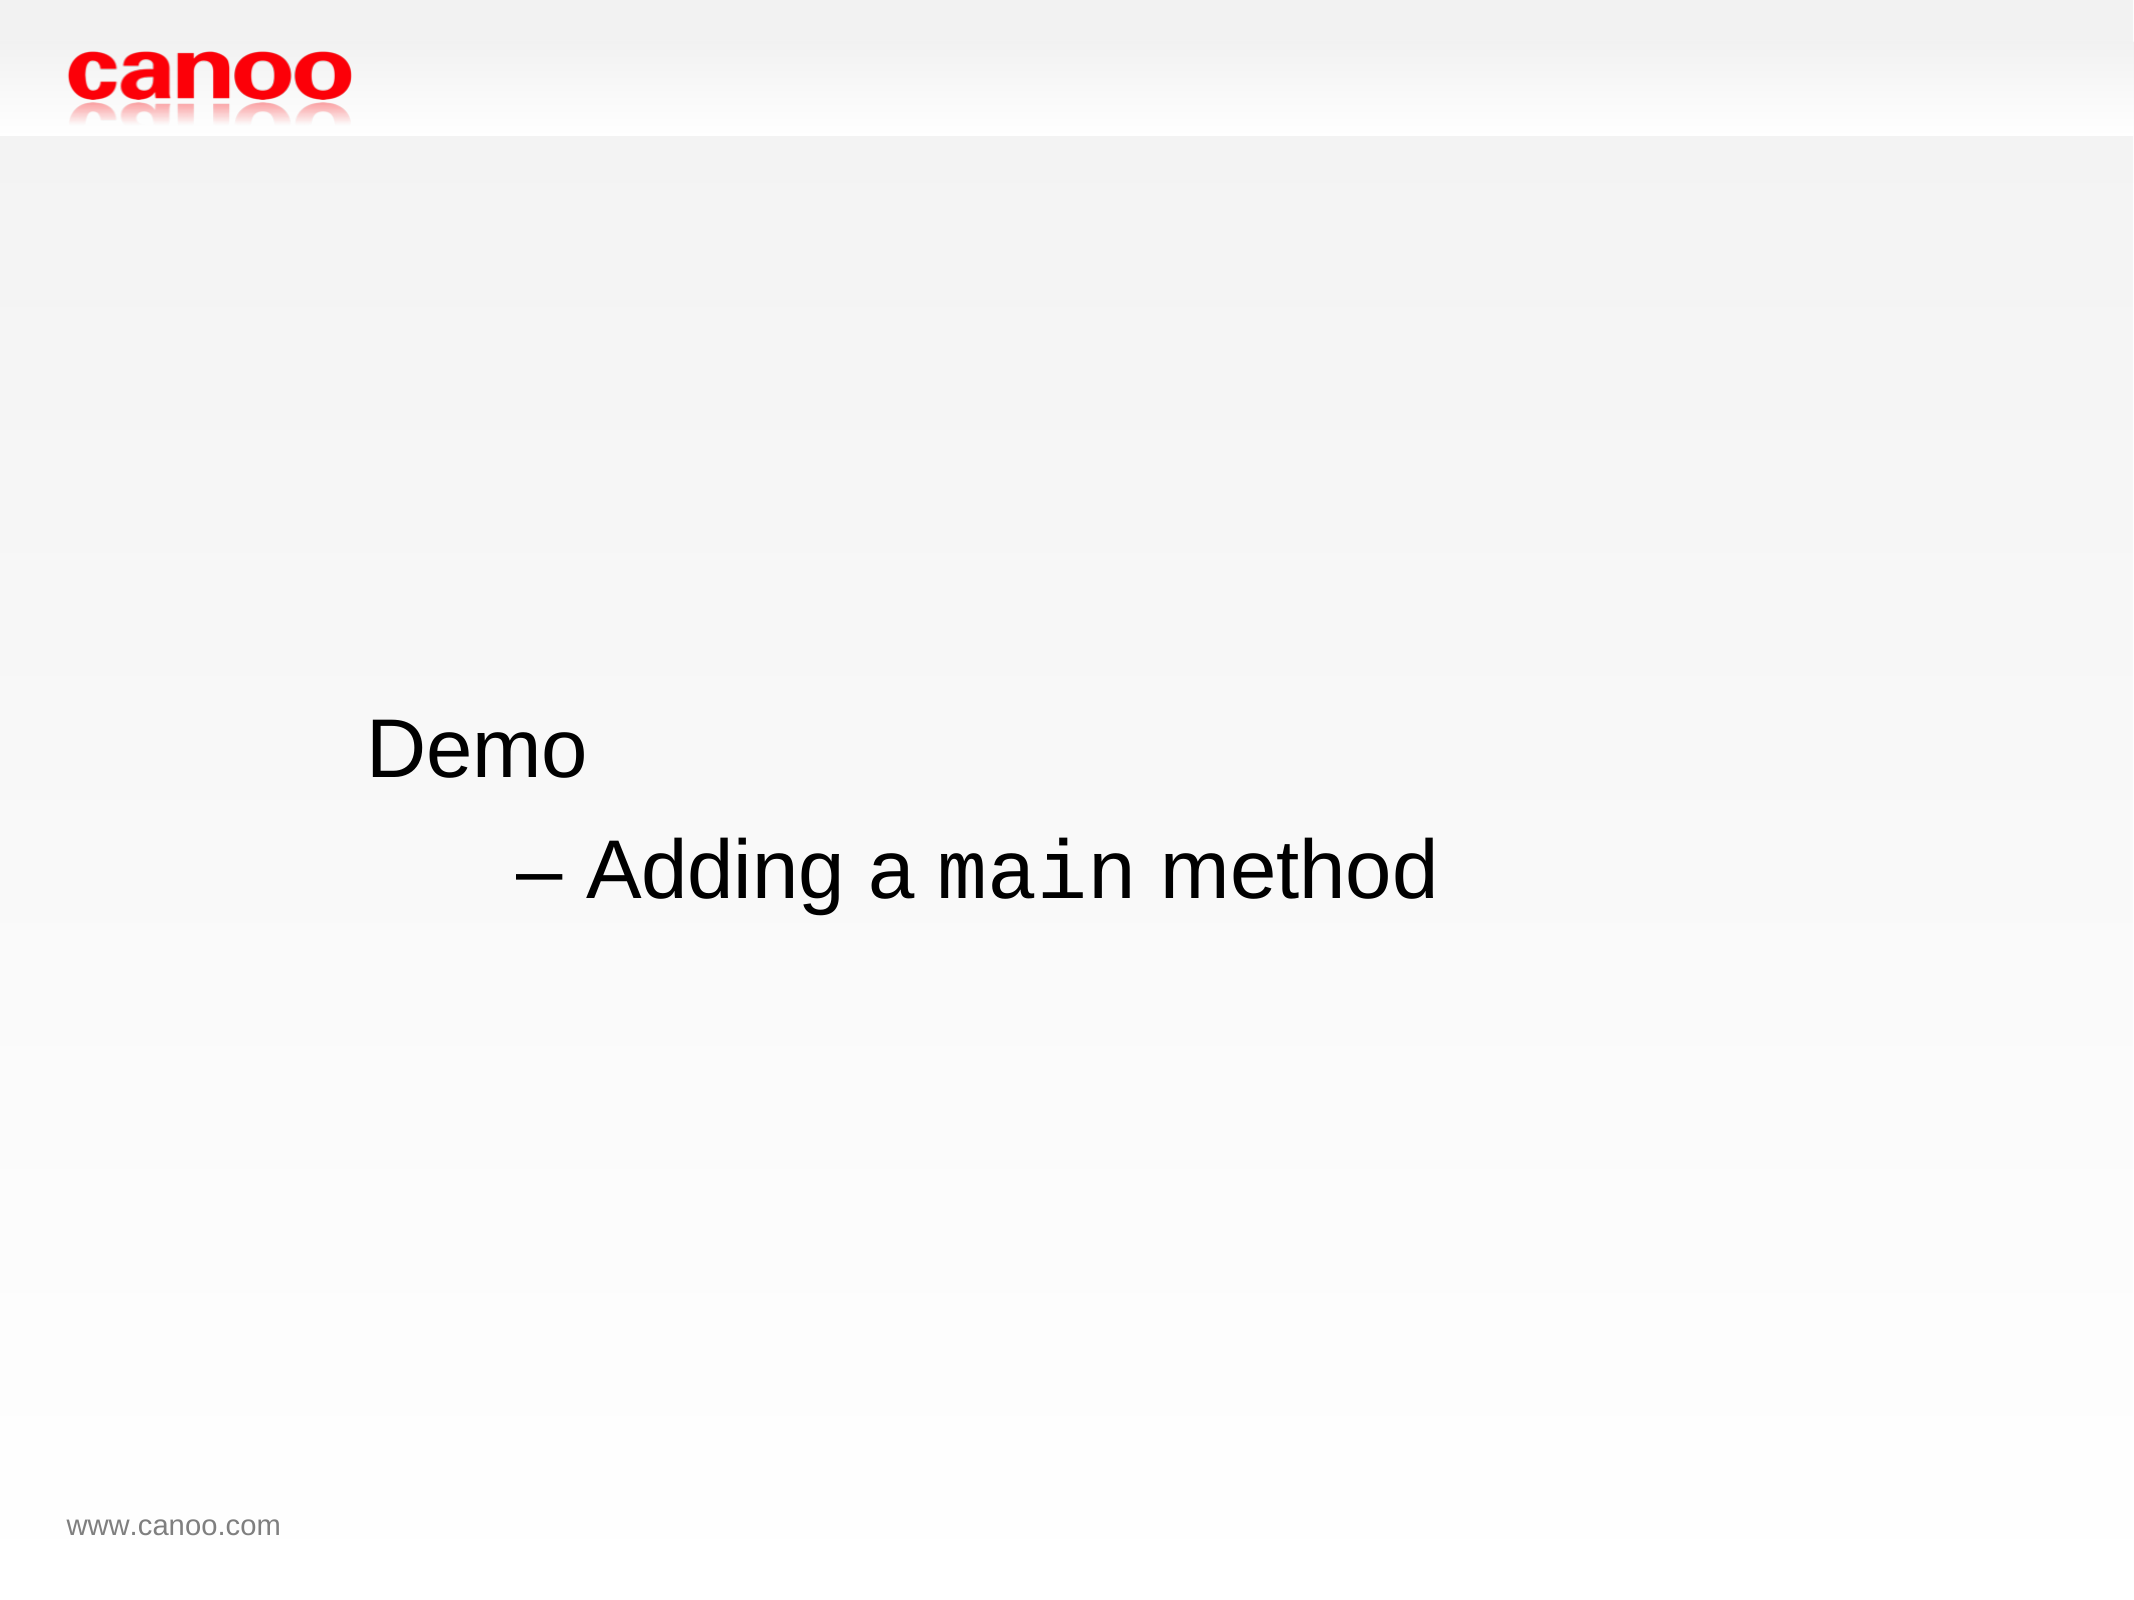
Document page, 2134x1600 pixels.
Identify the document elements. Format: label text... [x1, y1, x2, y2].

subtitle Demo – Adding a main method [366, 189, 1767, 1421]
picture [65, 48, 353, 154]
